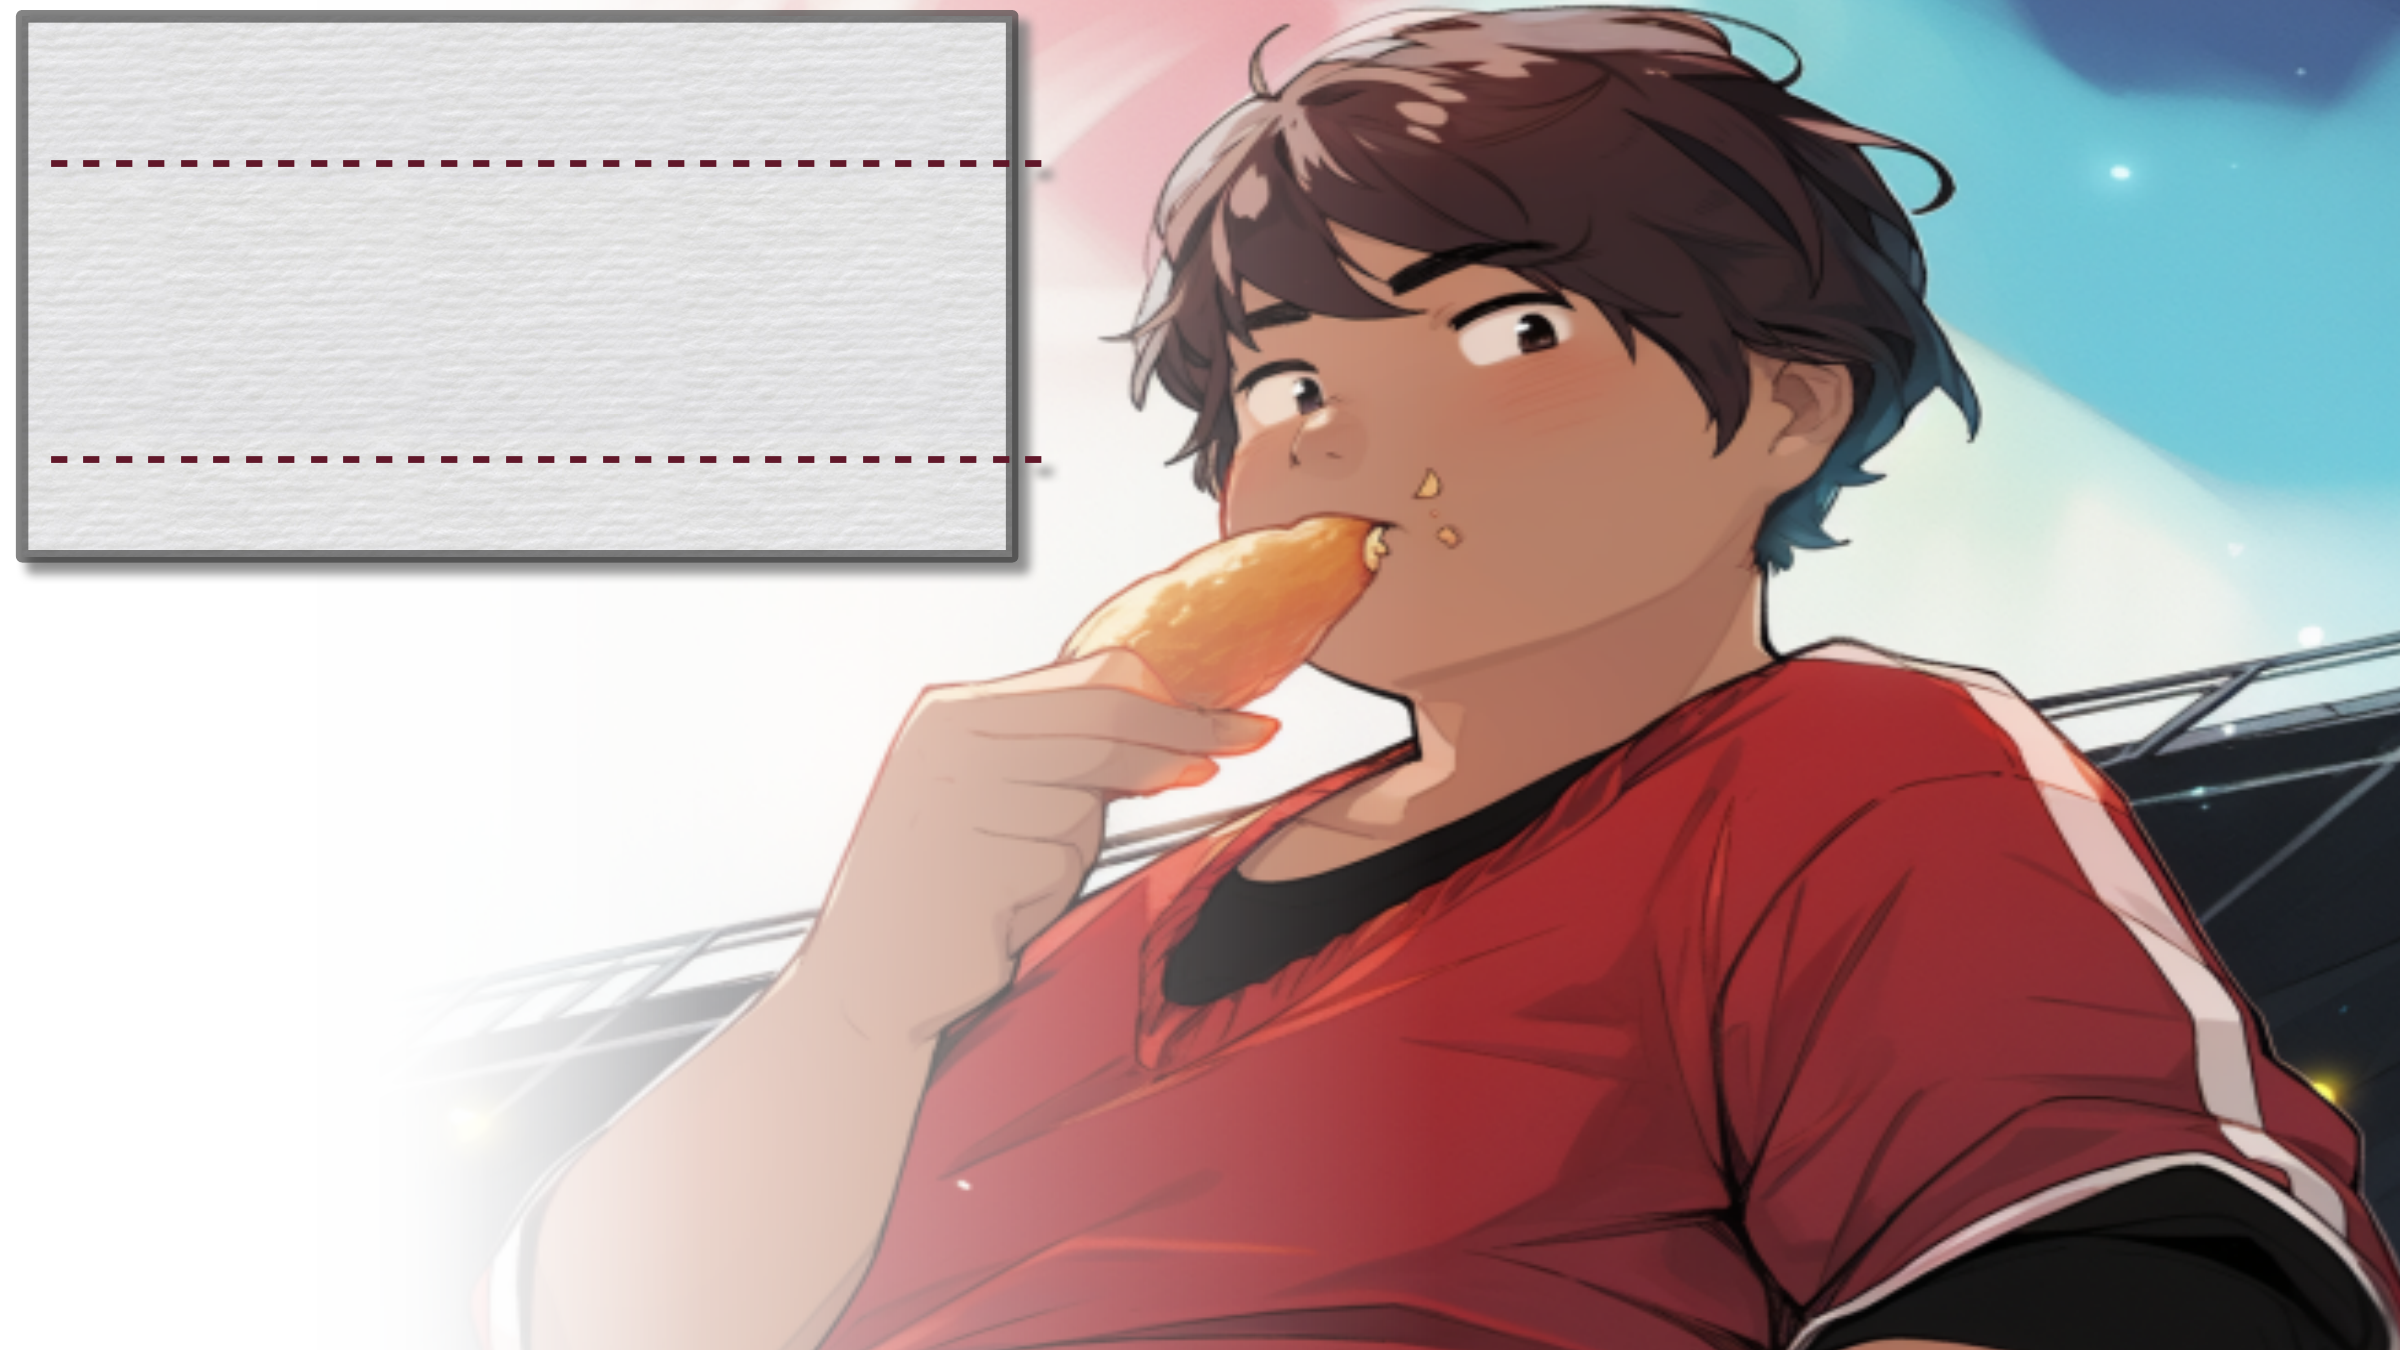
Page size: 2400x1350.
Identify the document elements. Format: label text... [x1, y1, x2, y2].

text_box ------------------------------- ------------------------------- [22, 16, 1013, 557]
text_box [315, 0, 1441, 1350]
picture [1441, 0, 2400, 1350]
